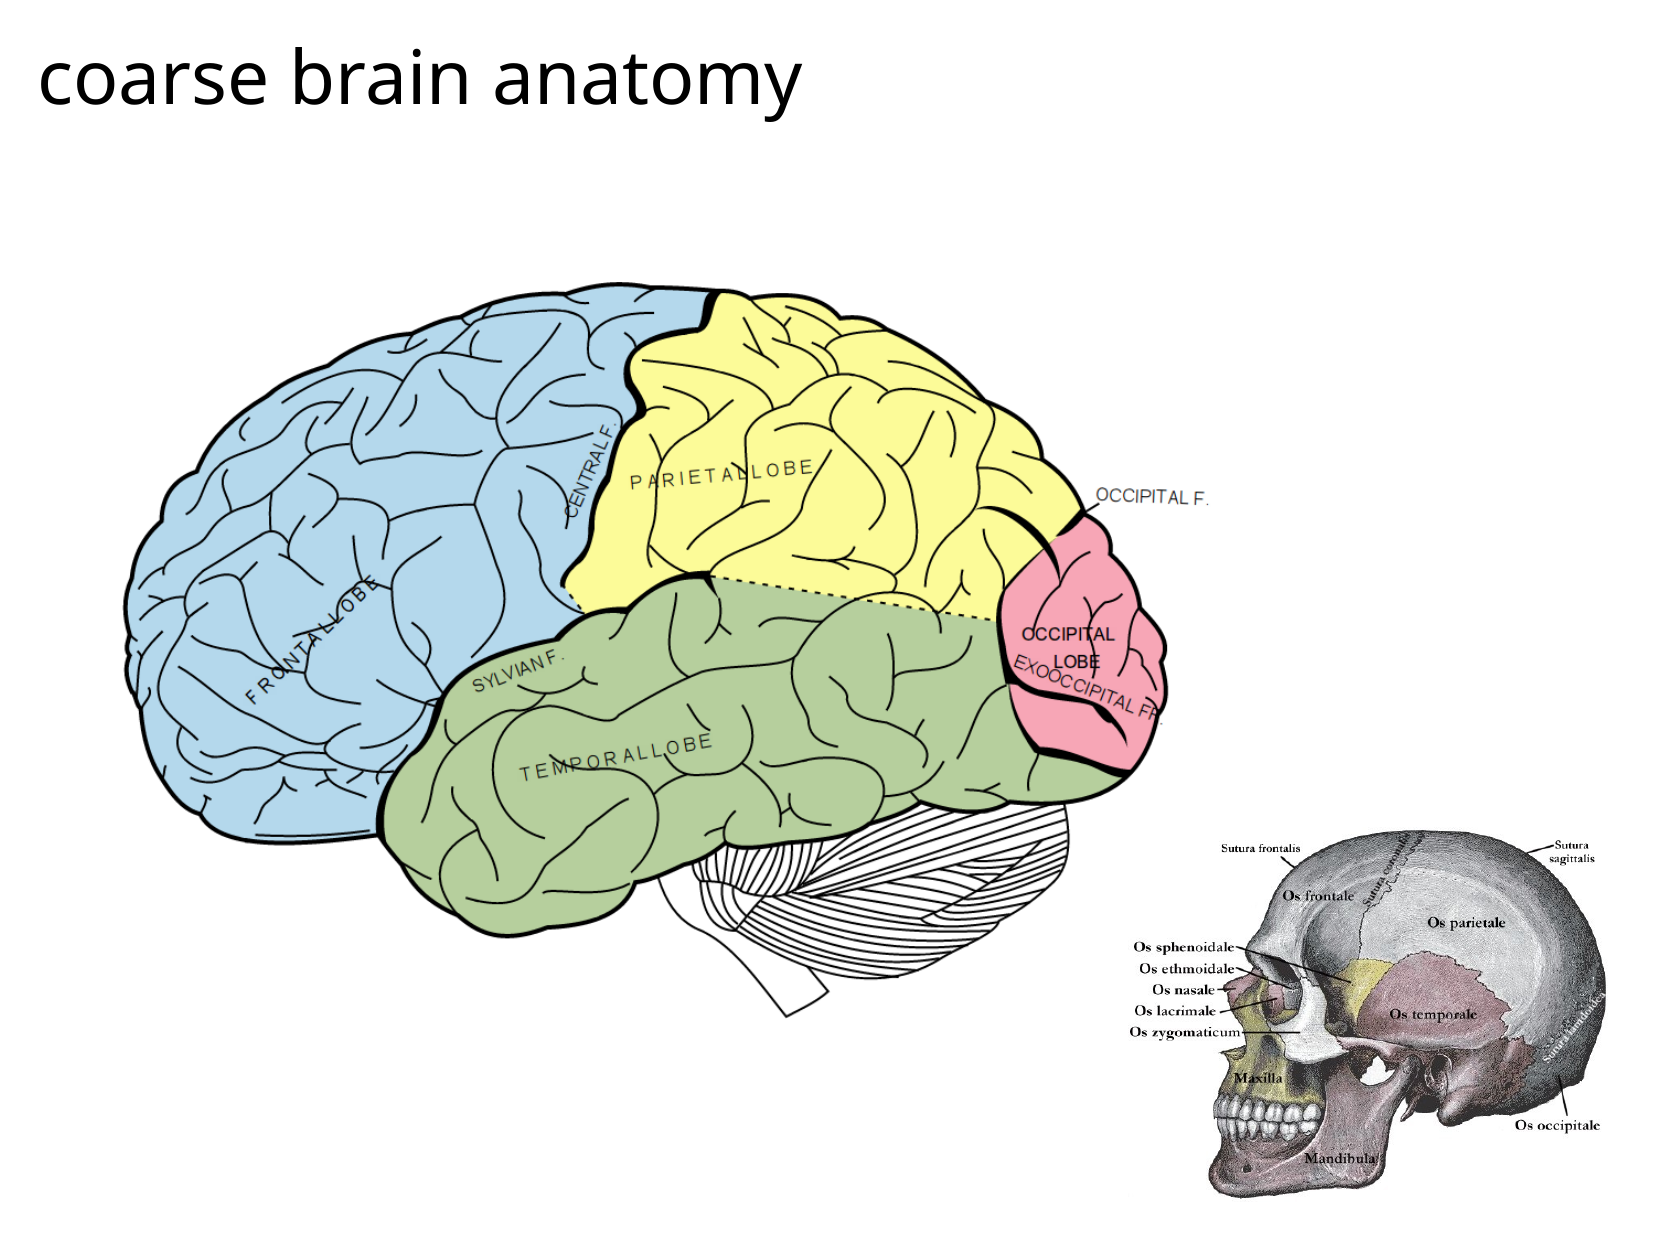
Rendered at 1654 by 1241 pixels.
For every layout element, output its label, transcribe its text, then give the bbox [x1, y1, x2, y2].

title coarse brain anatomy [37, 0, 1613, 151]
picture [97, 238, 1614, 1202]
